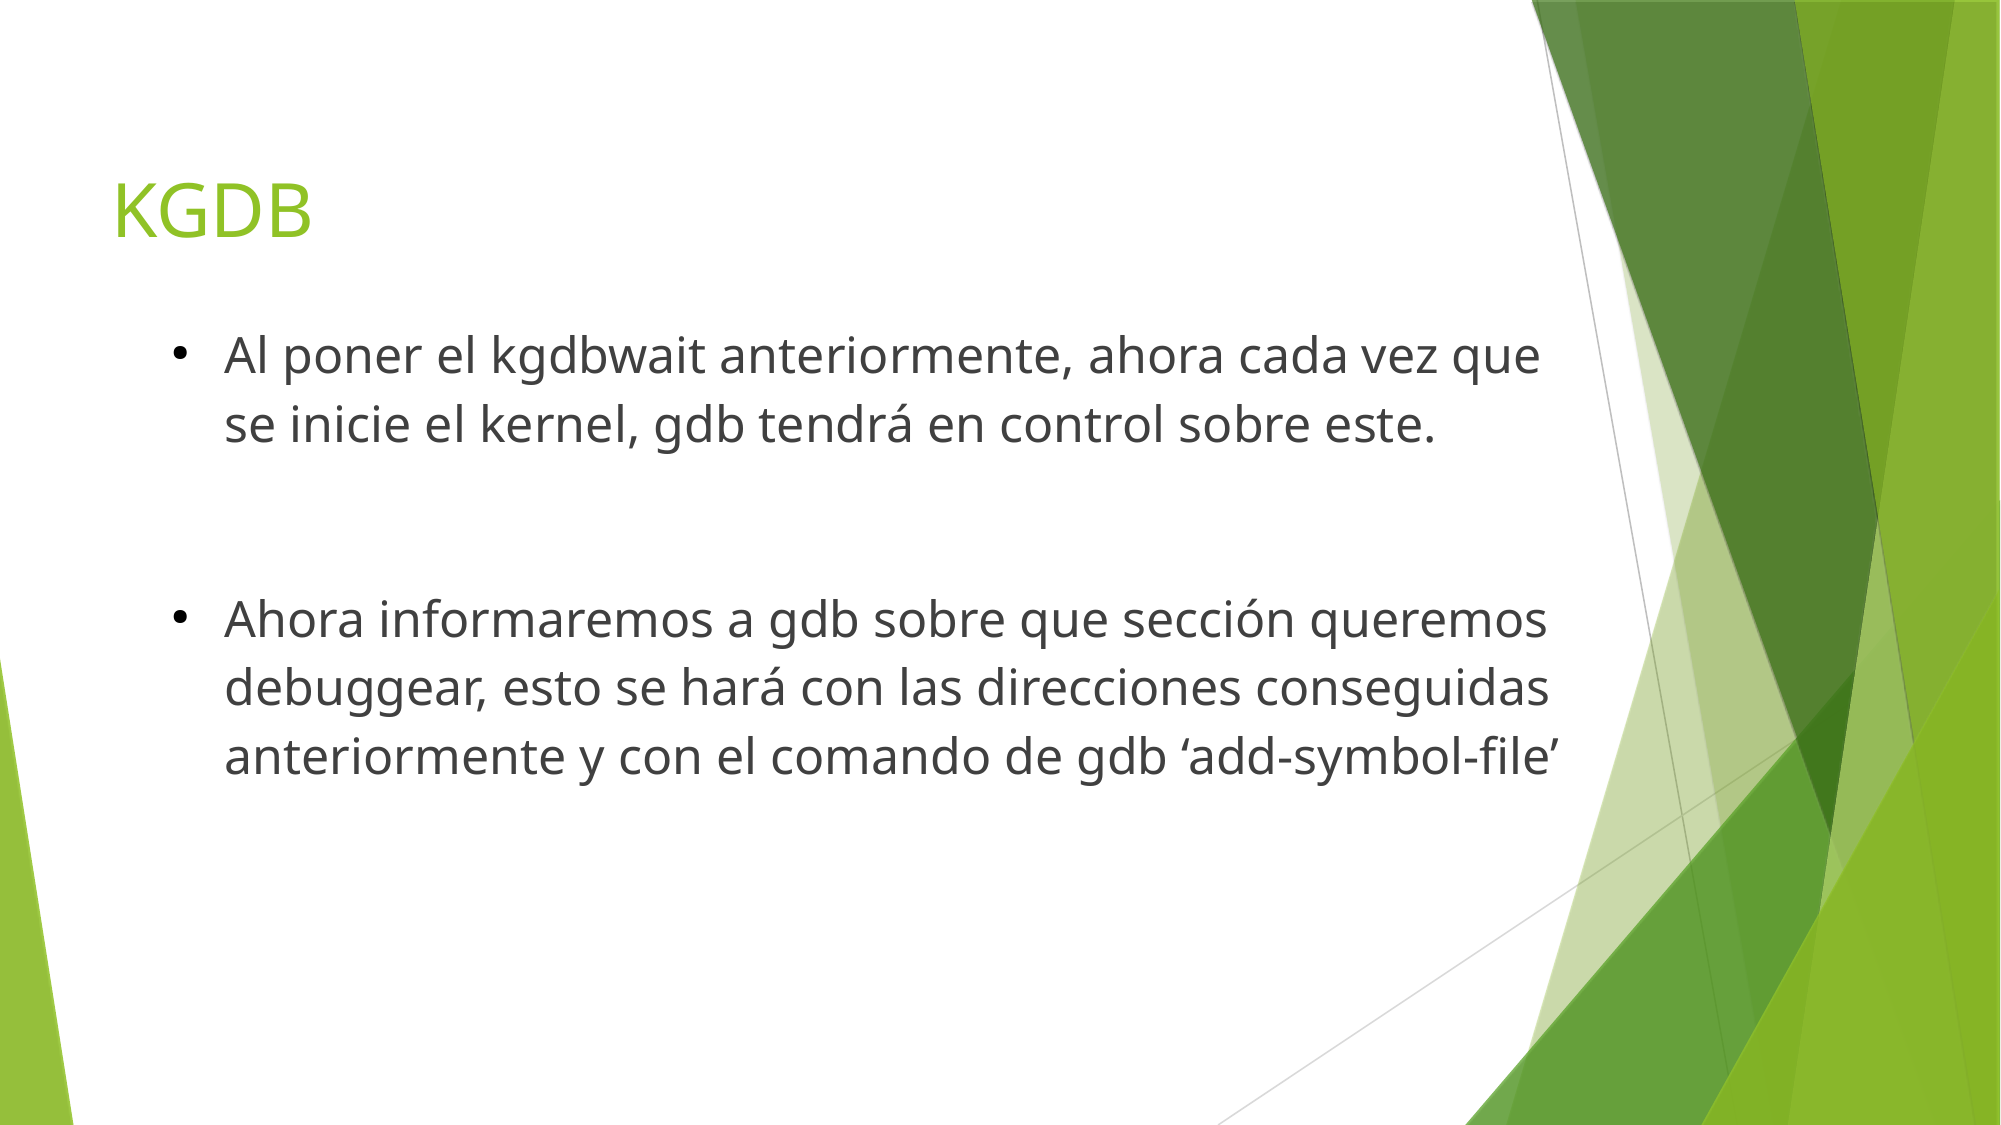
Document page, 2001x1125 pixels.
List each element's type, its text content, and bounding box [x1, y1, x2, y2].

title KGDB [111, 99, 1522, 317]
list Al poner el kgdbwait anteriormente, ahora cada vez que se inicie el kernel, gdb tendrá en control sobre este. Ahora informaremos a gdb sobre que sección queremos debuggear, esto se hará con las direcciones conseguidas anteriormente y con el comando de gdb ‘add-symbol-file’ [153, 320, 1564, 957]
